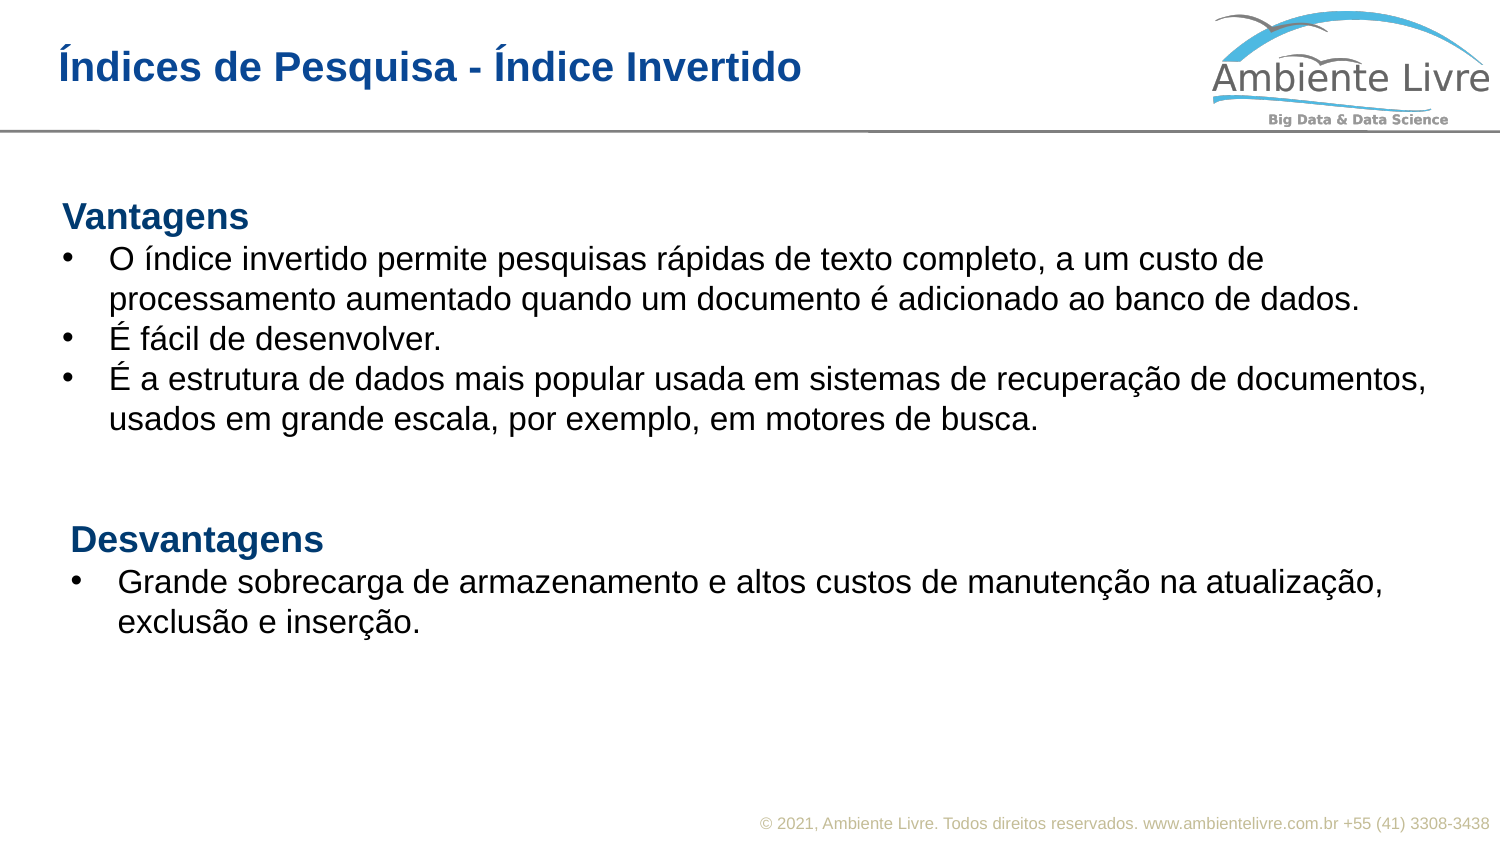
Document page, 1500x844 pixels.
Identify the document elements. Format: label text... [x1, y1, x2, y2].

picture [1212, 11, 1489, 127]
text_box Desvantagens Grande sobrecarga de armazenamento e altos custos de manutenção na atualização, exclusão e inserção. [55, 507, 1441, 648]
text_box Vantagens O índice invertido permite pesquisas rápidas de texto completo, a um custo de processamento aumentado quando um documento é adicionado ao banco de dados. É fácil de desenvolver. É a estrutura de dados mais popular usada em sistemas de recuperação de documentos, usados ​​em grande escala, por exemplo, em motores de busca. [47, 184, 1453, 445]
title Índices de Pesquisa - Índice Invertido [43, 8, 1127, 129]
